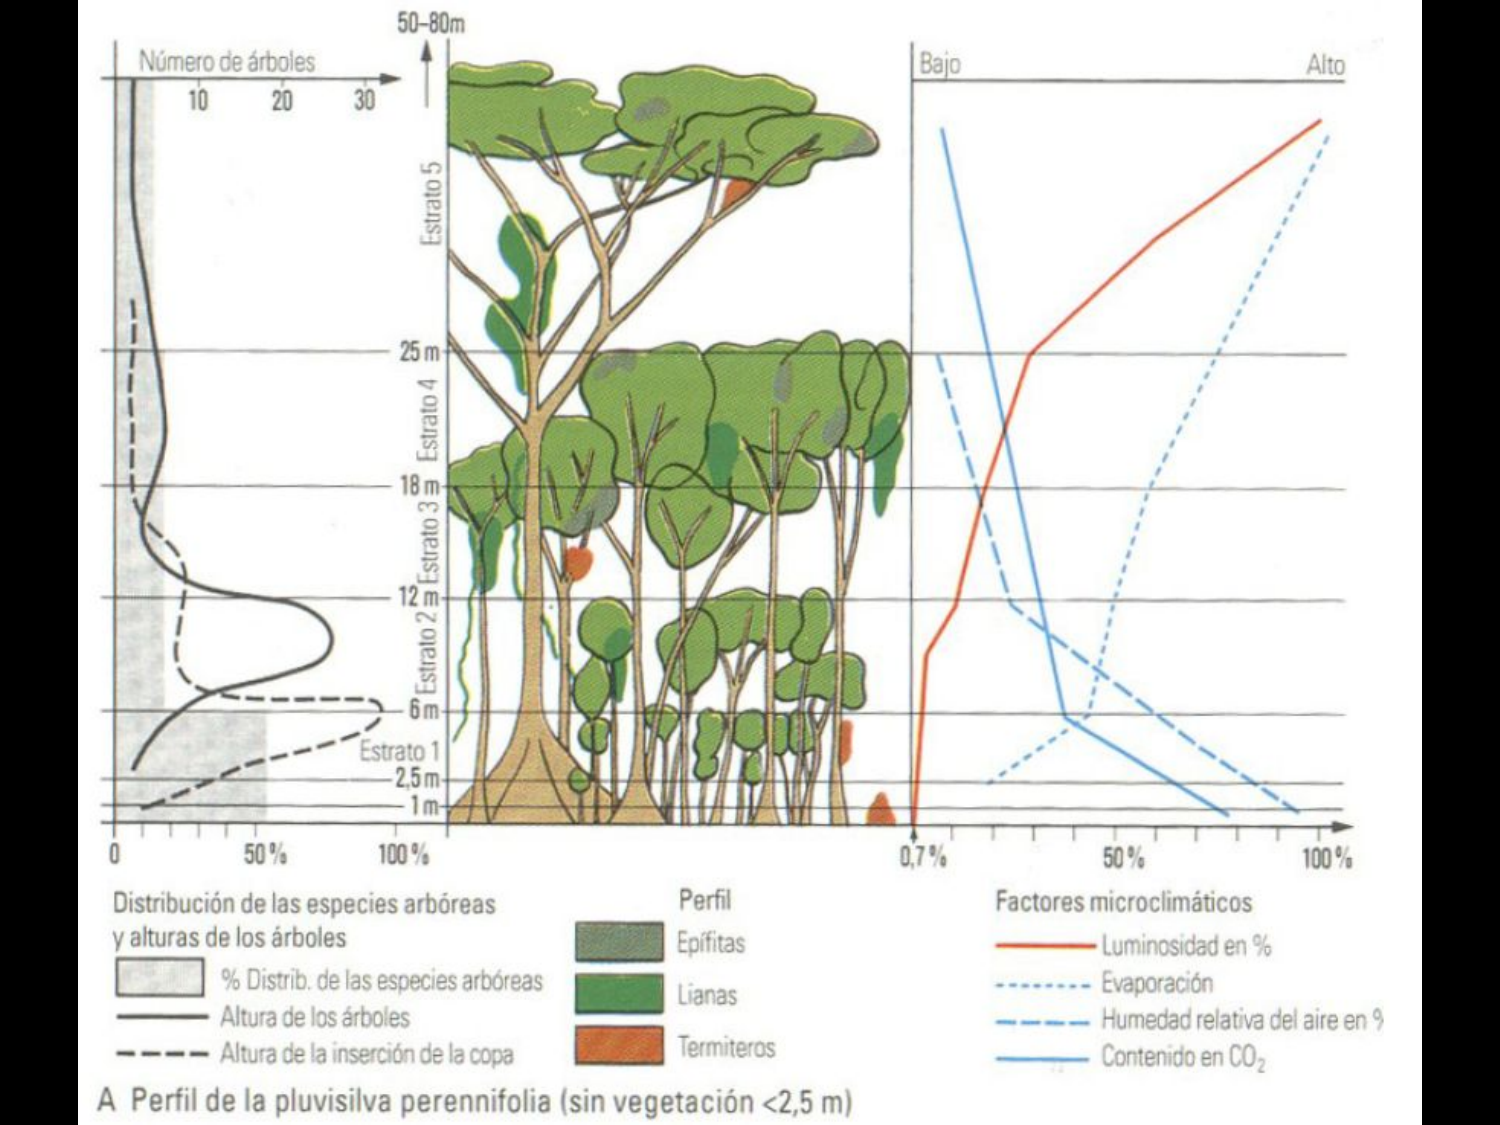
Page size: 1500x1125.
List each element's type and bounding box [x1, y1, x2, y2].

picture [78, 0, 1422, 1125]
